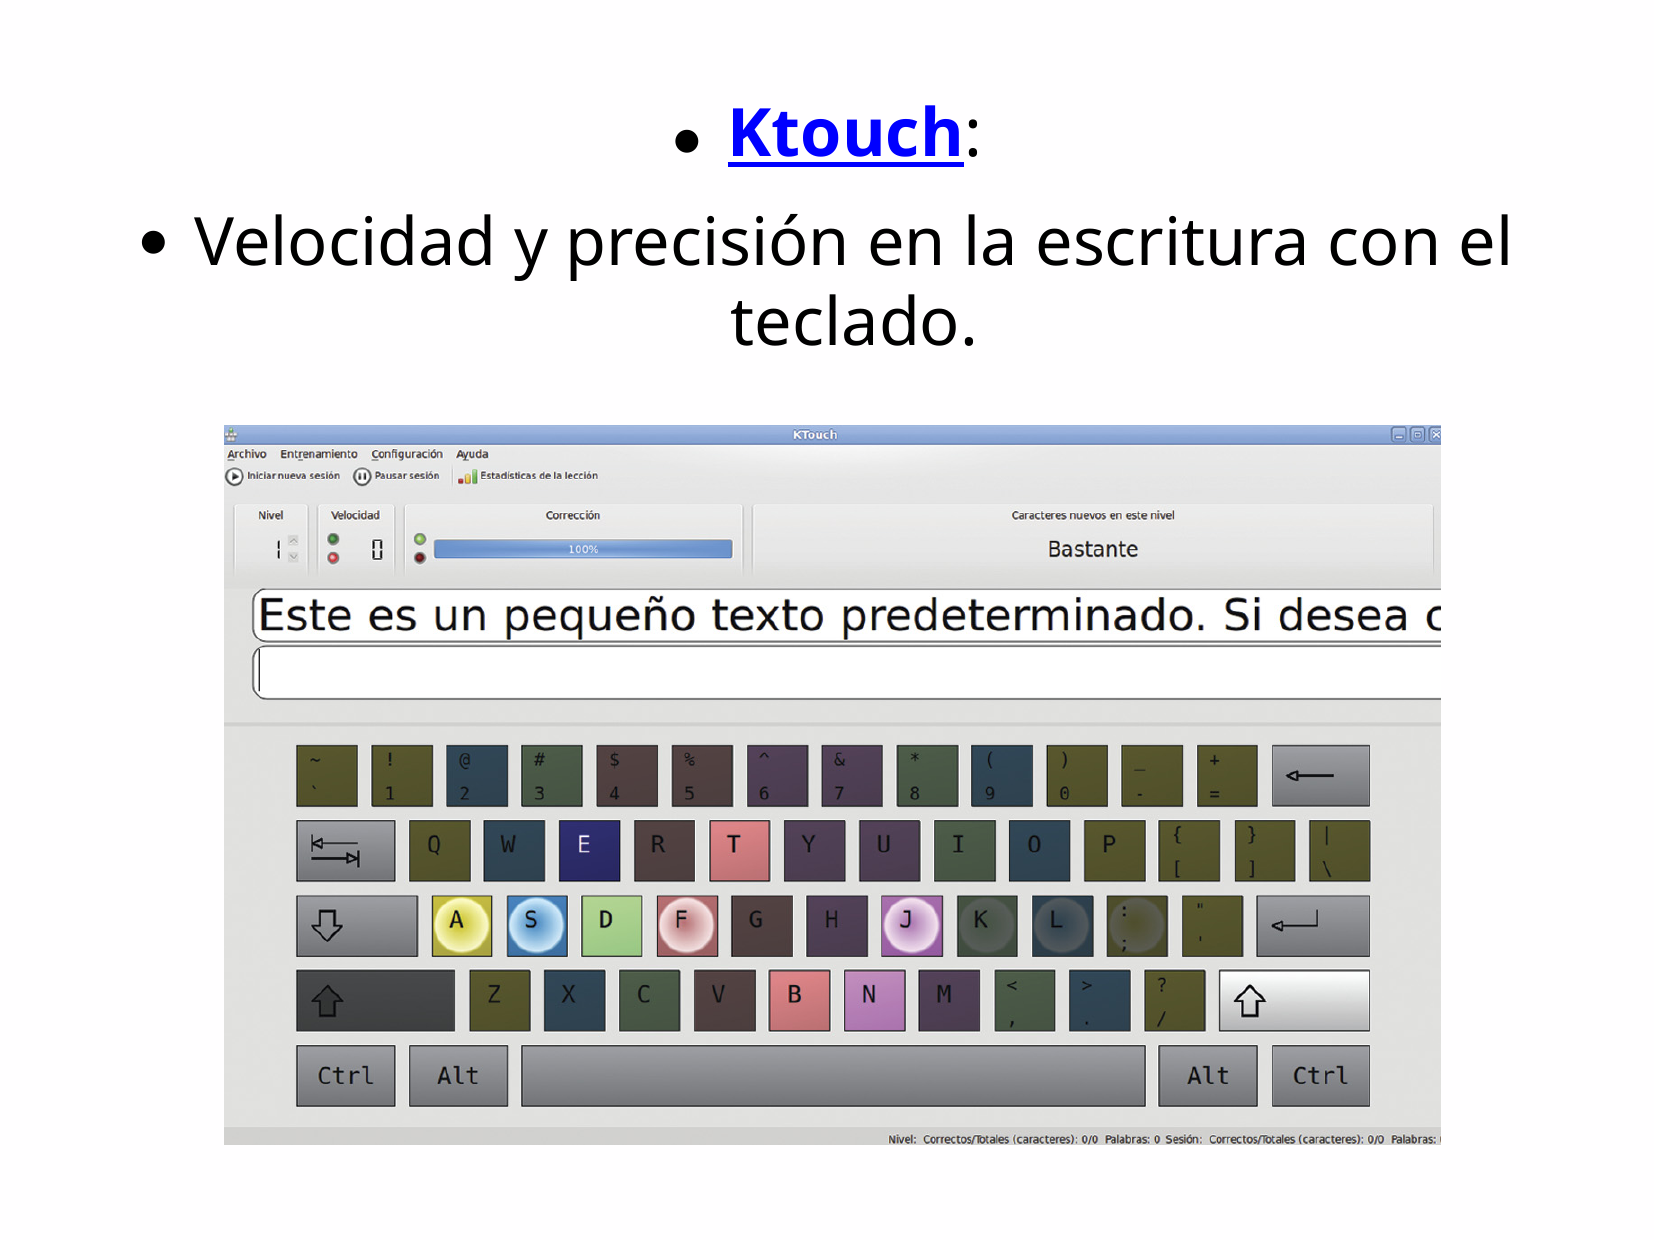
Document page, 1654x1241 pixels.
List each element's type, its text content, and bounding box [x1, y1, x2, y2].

list Ktouch: Velocidad y precisión en la escritura con el teclado. [82, 82, 1571, 1158]
picture [224, 425, 1441, 1145]
